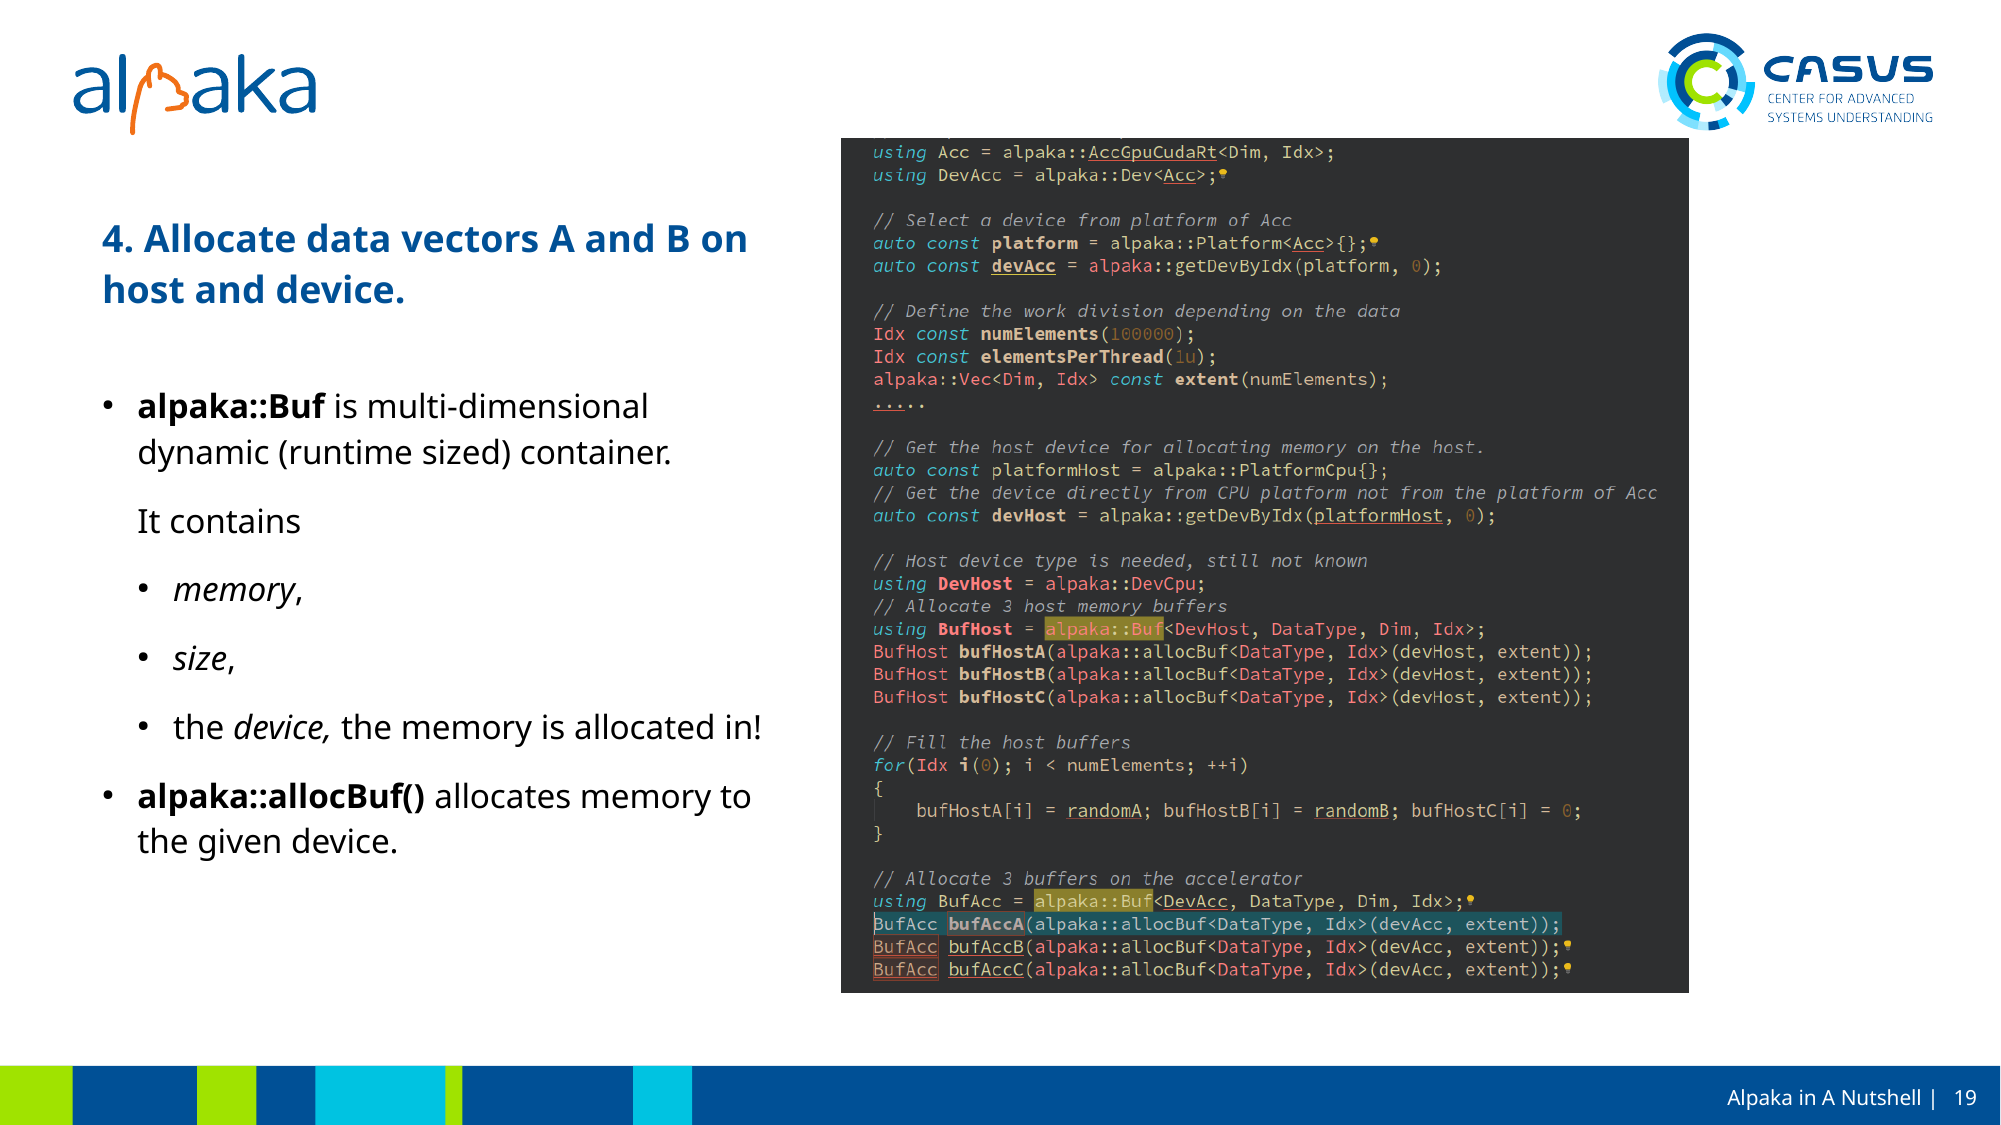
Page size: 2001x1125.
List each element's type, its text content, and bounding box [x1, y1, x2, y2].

picture [1658, 33, 1933, 131]
picture [72, 53, 317, 136]
list 4. Allocate data vectors A and B on host and device. alpaka::Buf is multi-dimensional dynamic (runtime sized) container. It contains memory, size, the device, the memory is allocated in! alpaka::allocBuf() allocates memory to the given device. [102, 212, 780, 922]
picture [841, 138, 1689, 993]
